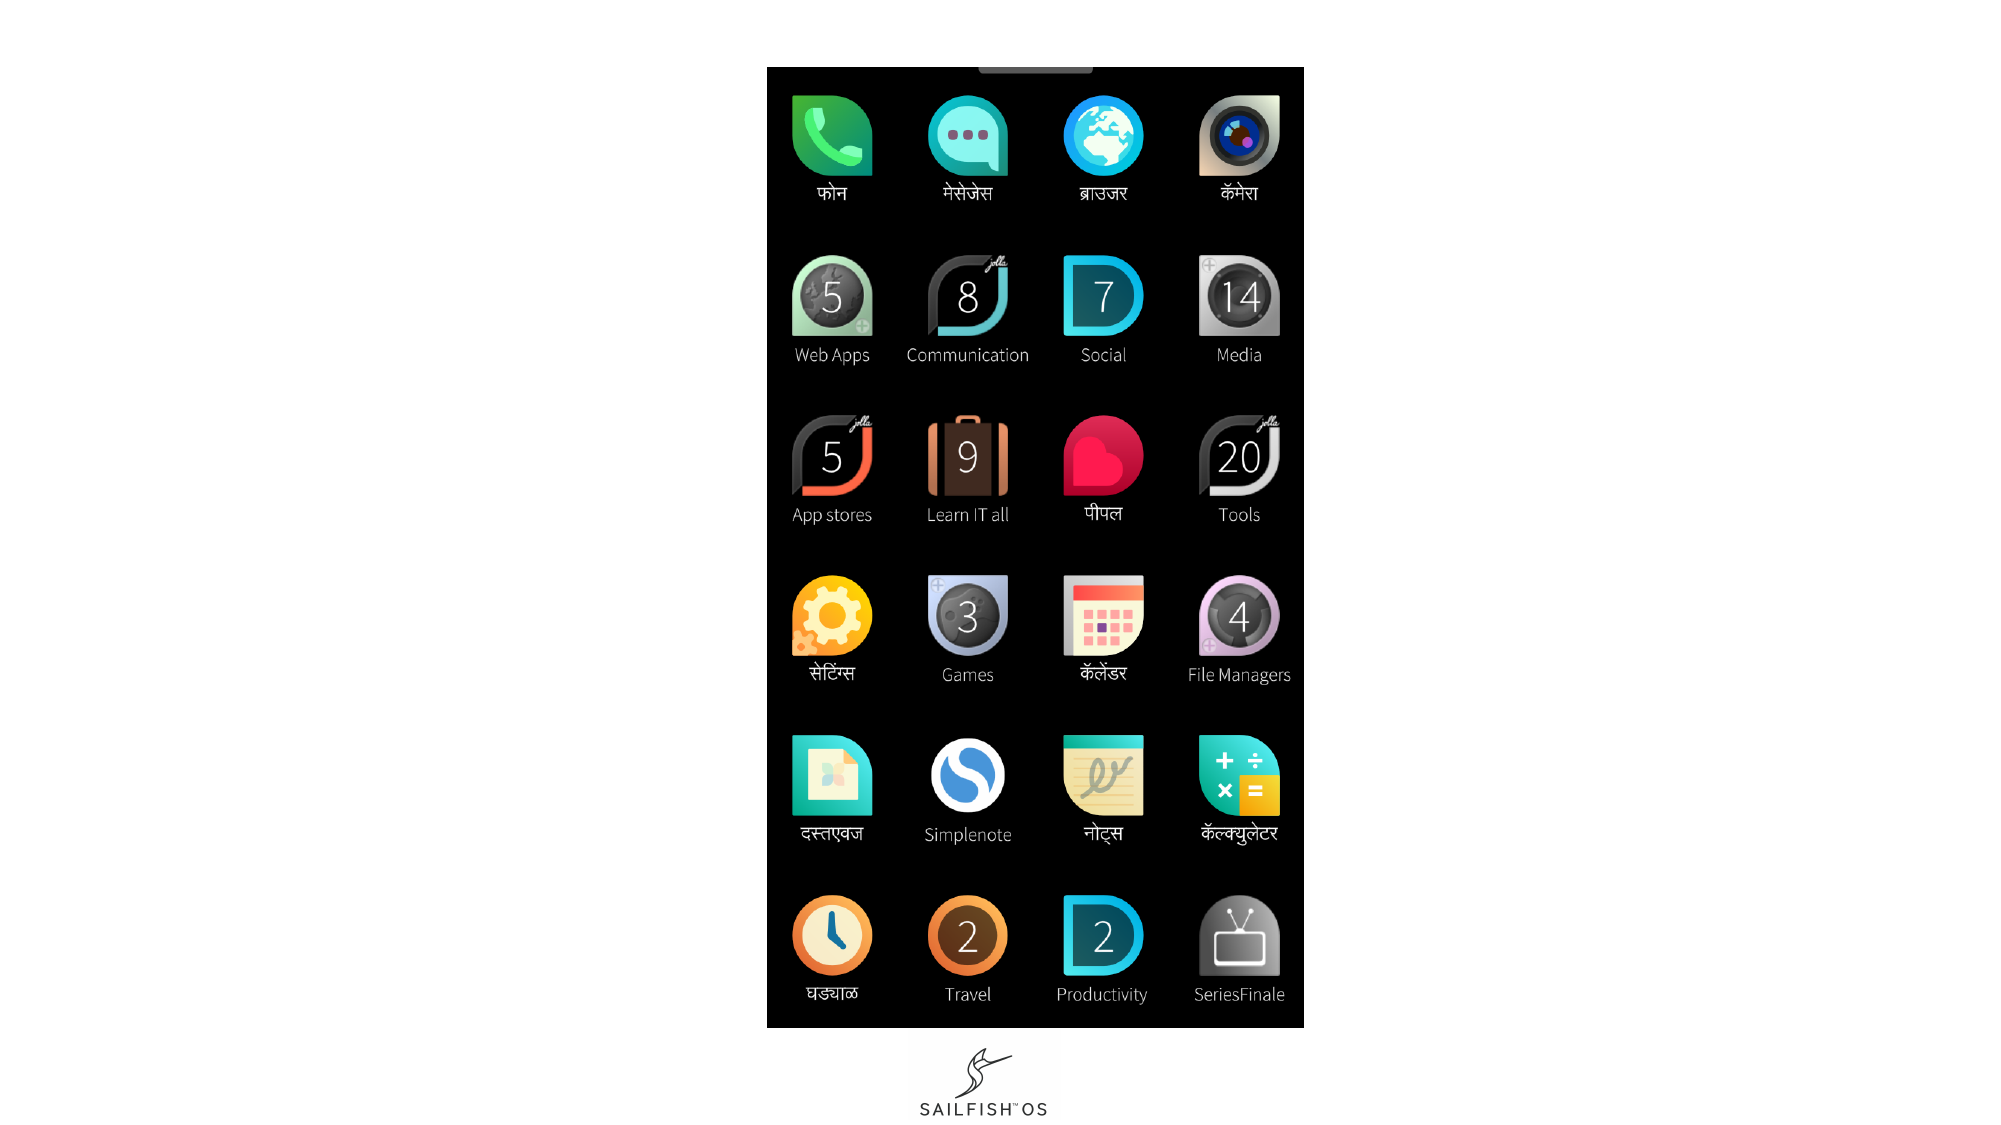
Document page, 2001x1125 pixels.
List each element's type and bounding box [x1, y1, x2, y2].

picture [767, 67, 1304, 1120]
